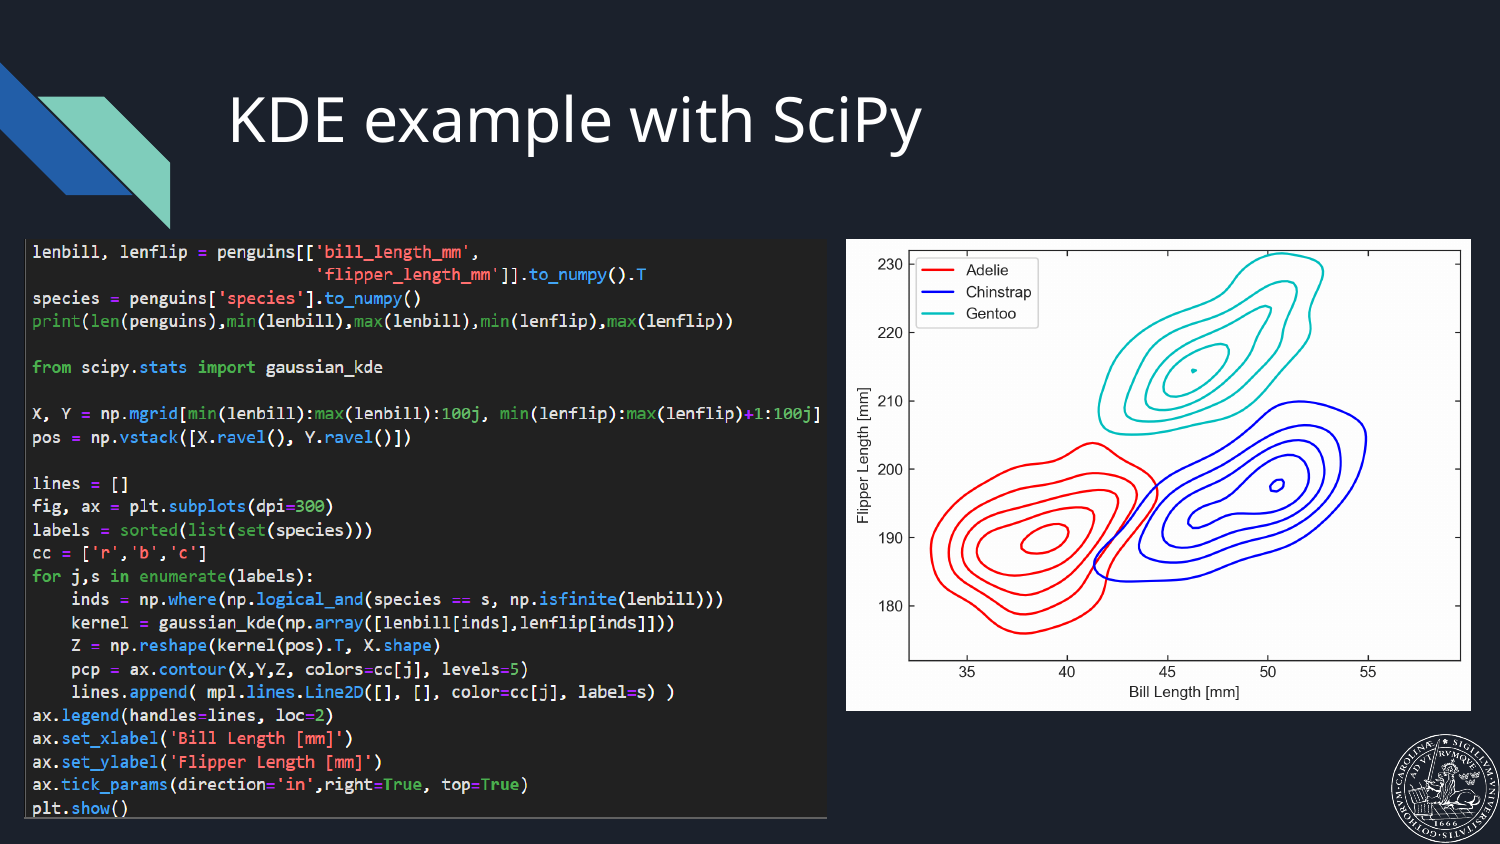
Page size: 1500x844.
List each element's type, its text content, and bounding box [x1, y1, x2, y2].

picture [24, 239, 827, 819]
picture [1382, 724, 1500, 844]
picture [846, 239, 1471, 711]
title KDE example with SciPy [212, 64, 1368, 215]
